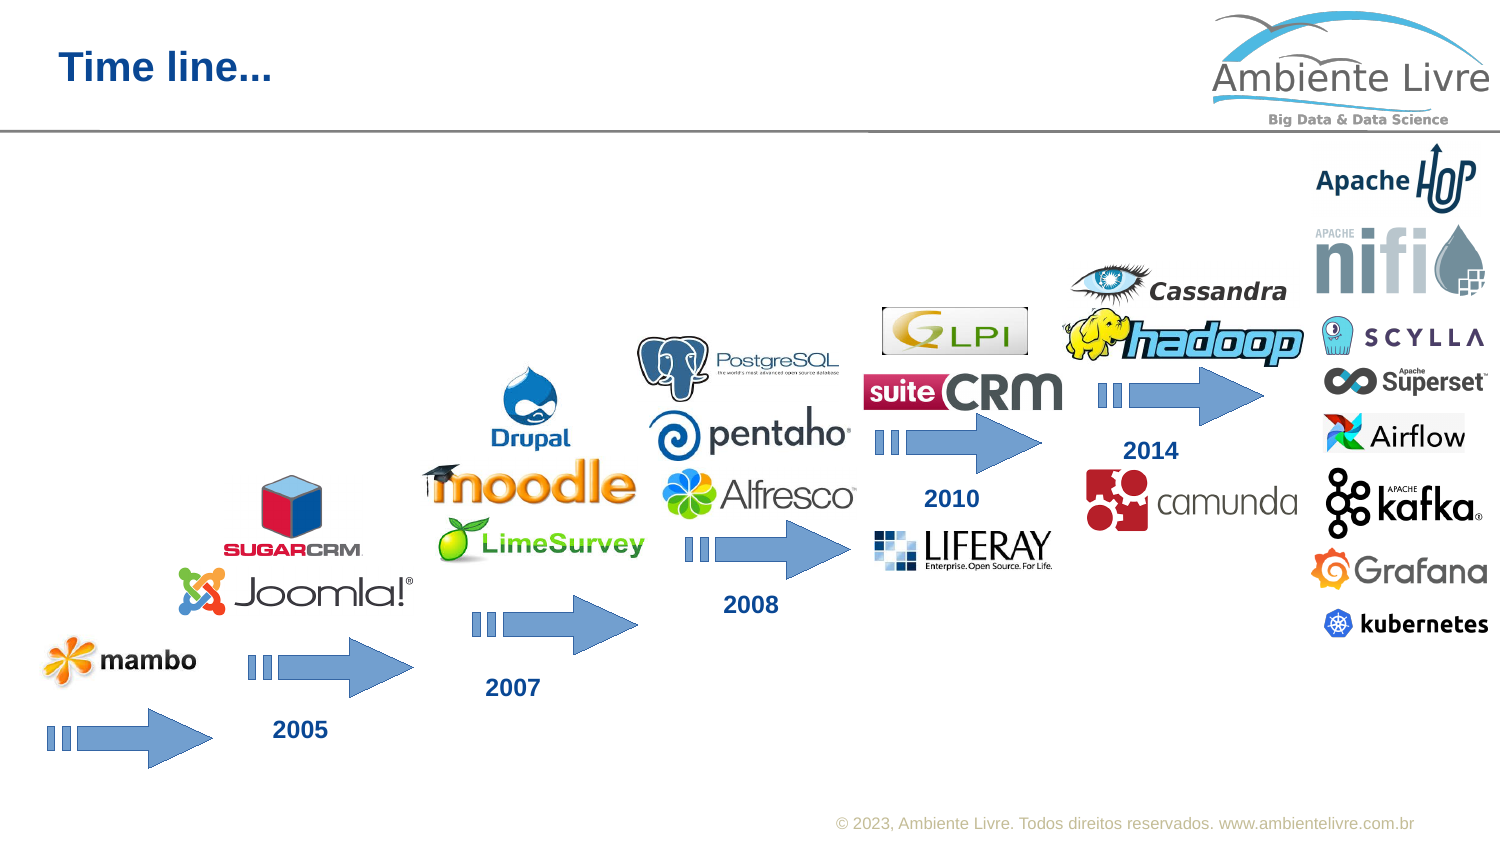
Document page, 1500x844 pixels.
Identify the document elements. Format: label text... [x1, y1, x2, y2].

text_box 2007 [470, 665, 603, 721]
text_box 2014 [1108, 429, 1241, 468]
picture [1323, 608, 1489, 638]
text_box [685, 537, 693, 562]
text_box [891, 430, 899, 455]
picture [637, 336, 839, 402]
title Time line... [43, 8, 1127, 129]
text_box [1098, 383, 1107, 408]
text_box [472, 612, 481, 637]
text_box 2008 [708, 583, 841, 638]
text_box 2005 [257, 708, 390, 752]
picture [224, 475, 363, 556]
text_box [248, 655, 256, 680]
picture [1085, 468, 1298, 533]
text_box [278, 637, 414, 698]
picture [187, 361, 1313, 579]
text_box [62, 726, 71, 751]
picture [1062, 261, 1304, 367]
picture [874, 531, 1052, 571]
text_box [715, 520, 851, 580]
text_box [487, 612, 496, 637]
picture [1311, 224, 1491, 298]
text_box 2010 [909, 476, 1042, 531]
text_box [503, 595, 638, 655]
text_box [906, 413, 1042, 474]
picture [1311, 460, 1489, 592]
picture [1311, 141, 1481, 217]
text_box [875, 430, 884, 455]
text_box [47, 726, 55, 751]
text_box [700, 537, 709, 562]
text_box [1129, 367, 1264, 426]
text_box [77, 708, 213, 769]
text_box [1113, 383, 1122, 408]
picture [12, 625, 225, 697]
picture [1322, 316, 1484, 355]
picture [1322, 413, 1465, 453]
text_box [263, 655, 272, 680]
picture [177, 566, 414, 616]
picture [1212, 11, 1489, 127]
picture [882, 307, 1028, 355]
picture [1322, 366, 1489, 396]
